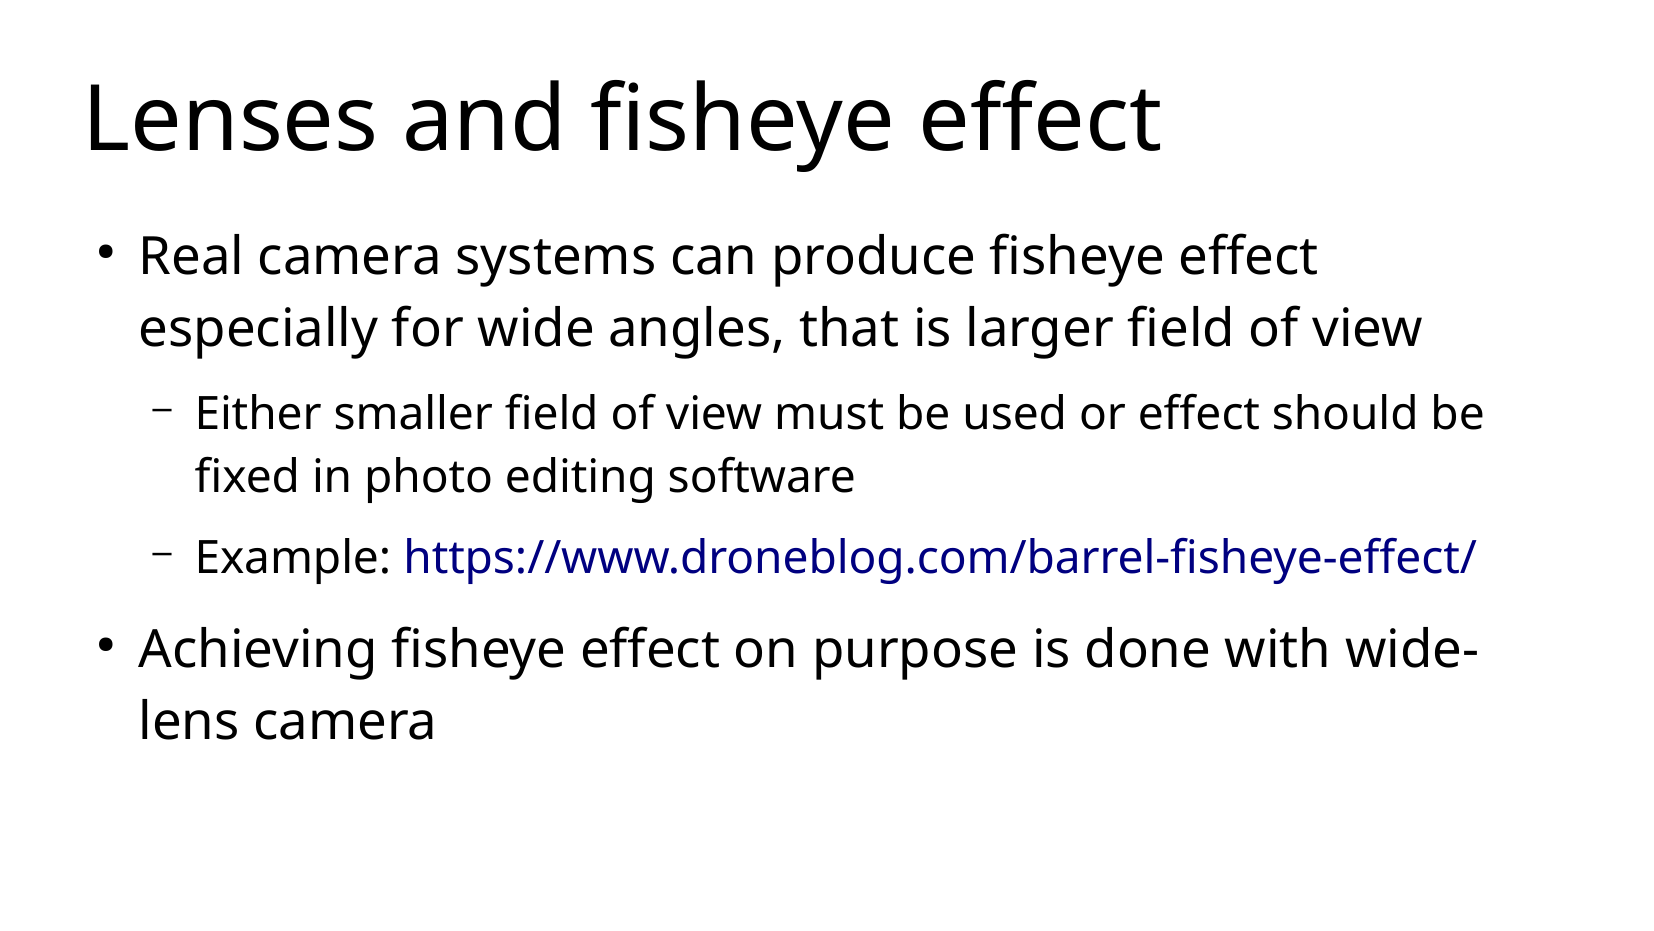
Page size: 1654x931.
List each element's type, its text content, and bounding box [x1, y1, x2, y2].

title Lenses and fisheye effect [82, 37, 1571, 193]
list Real camera systems can produce fisheye effect especially for wide angles, that is larger field of view Either smaller field of view must be used or effect should be fixed in photo editing software Example: https://www.droneblog.com/barrel-fisheye-effect/ Achieving fisheye effect on purpose is done with wide-lens camera [82, 217, 1571, 758]
